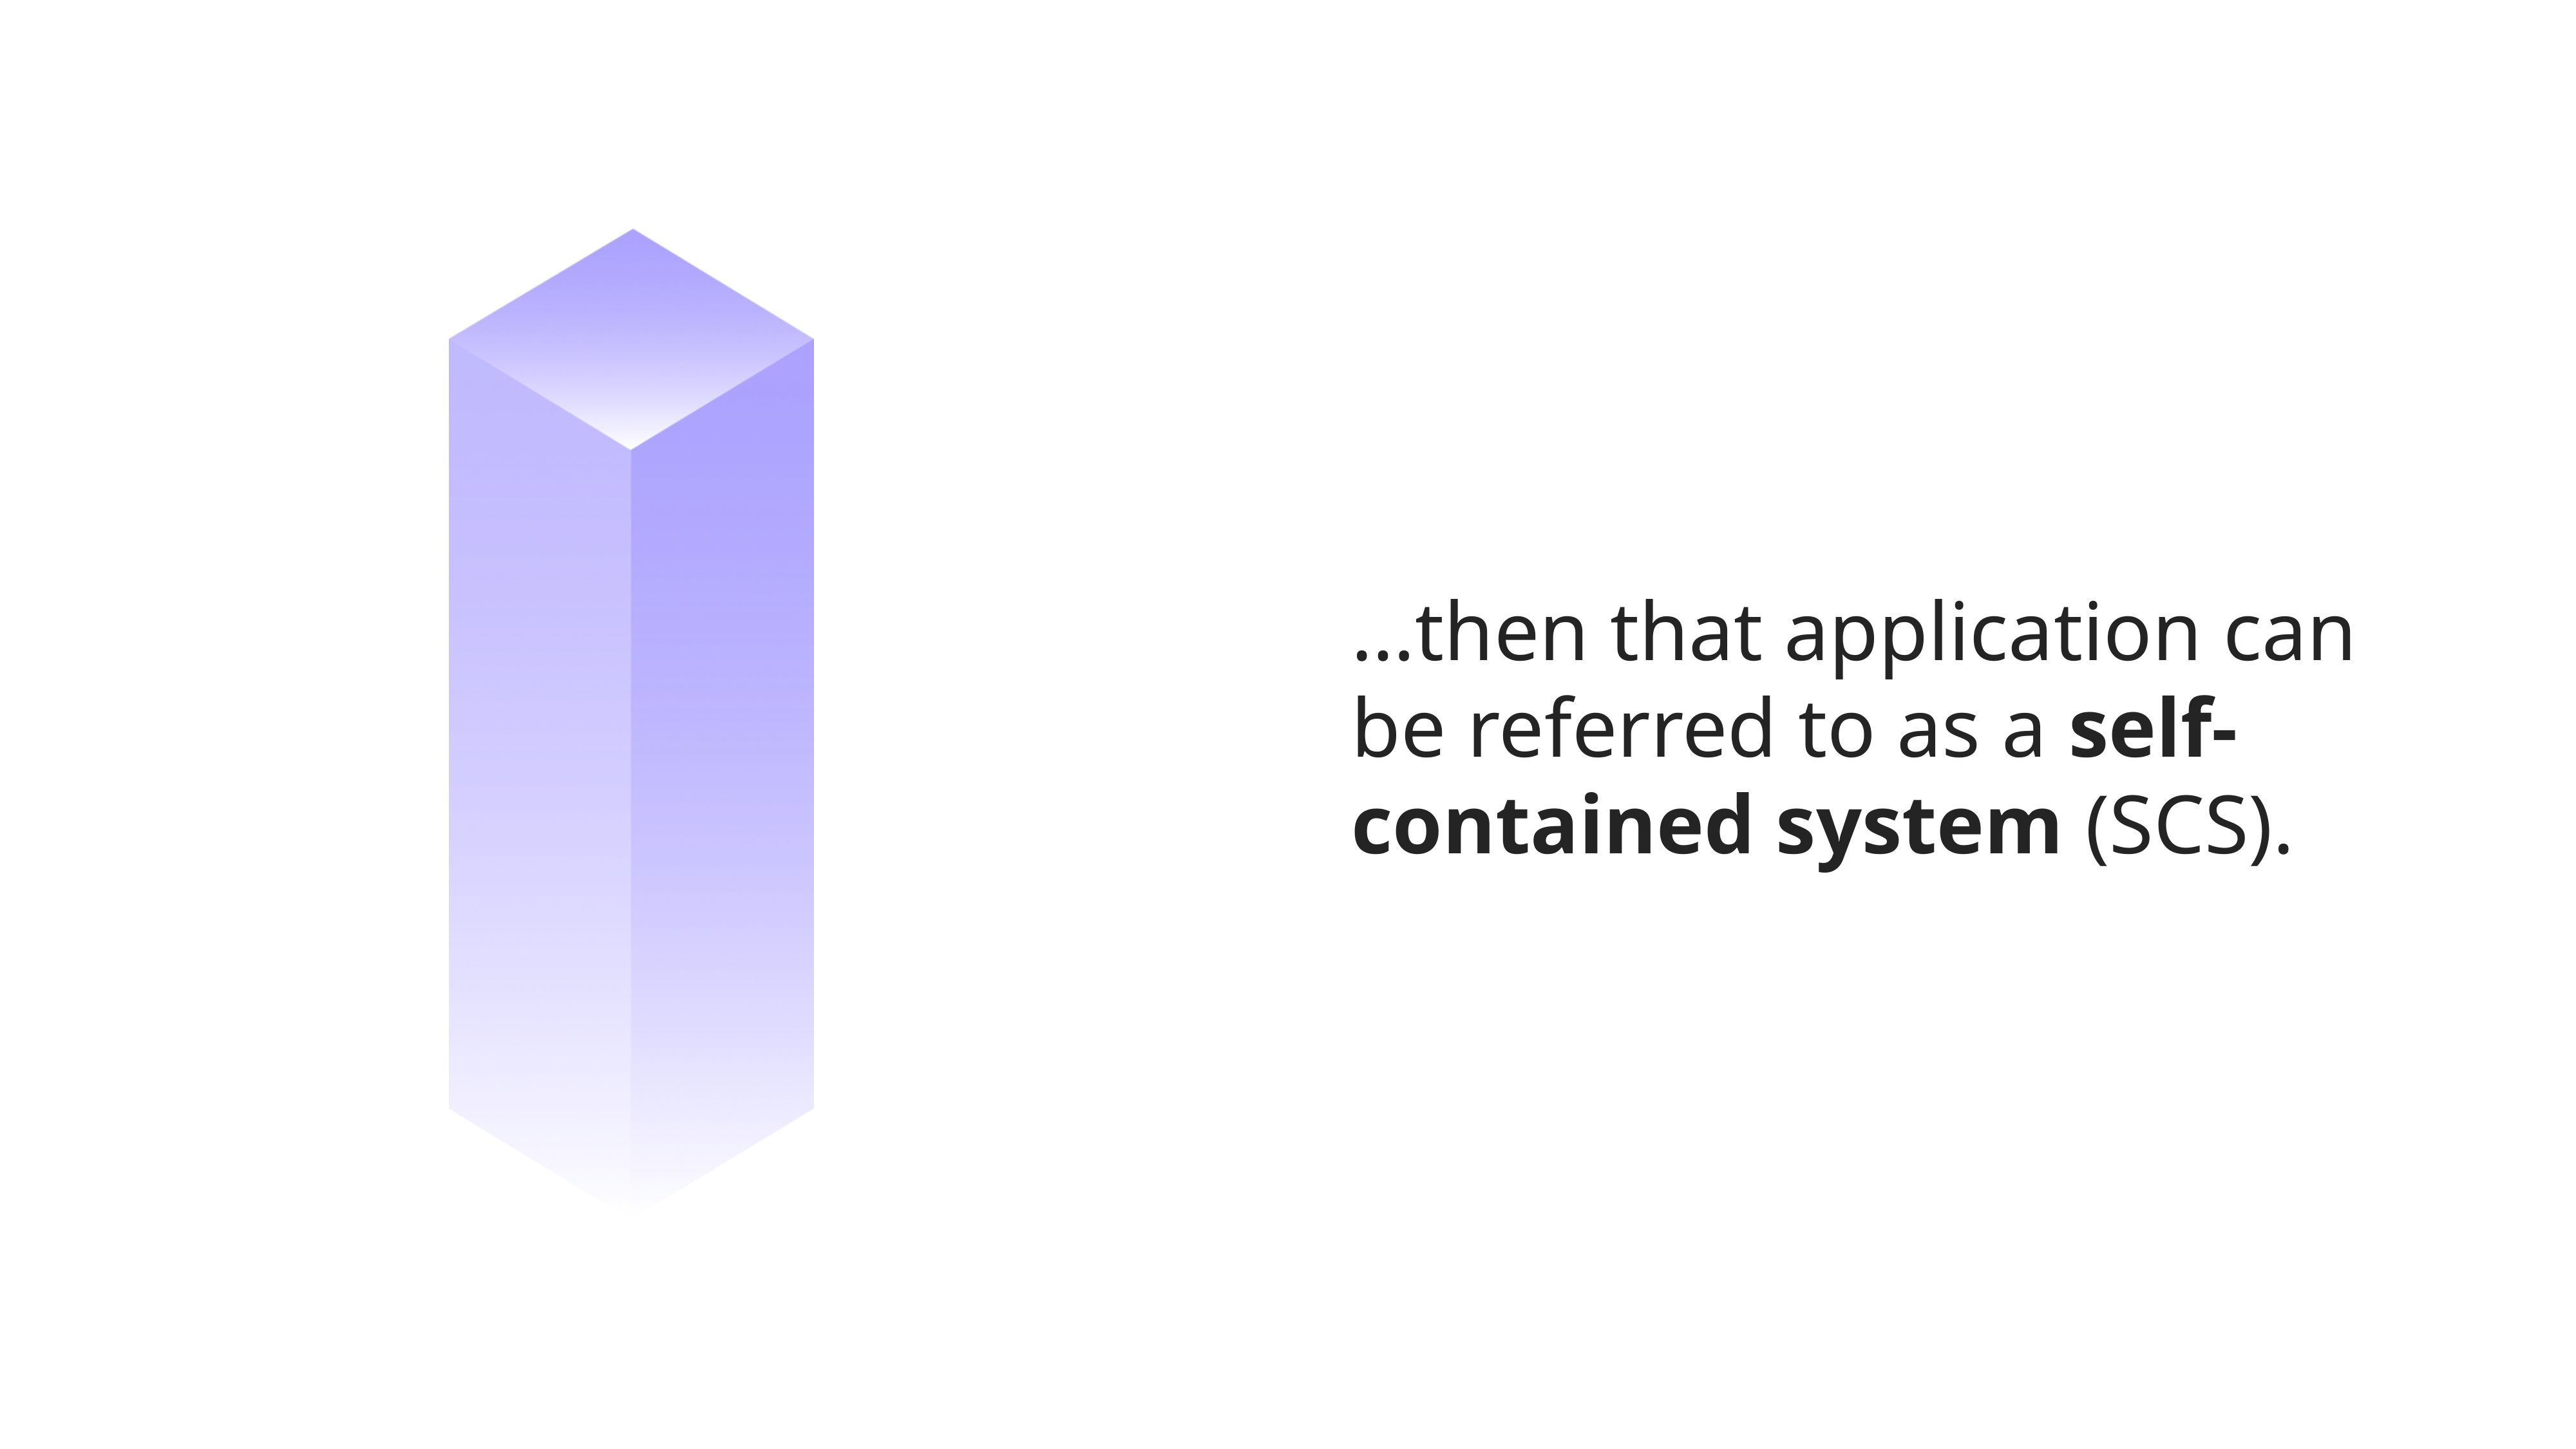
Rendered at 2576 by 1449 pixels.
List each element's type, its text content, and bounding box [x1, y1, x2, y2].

picture [449, 229, 814, 1220]
list …then that application can be referred to as a self-contained system (SCS). [1351, 127, 2423, 1322]
